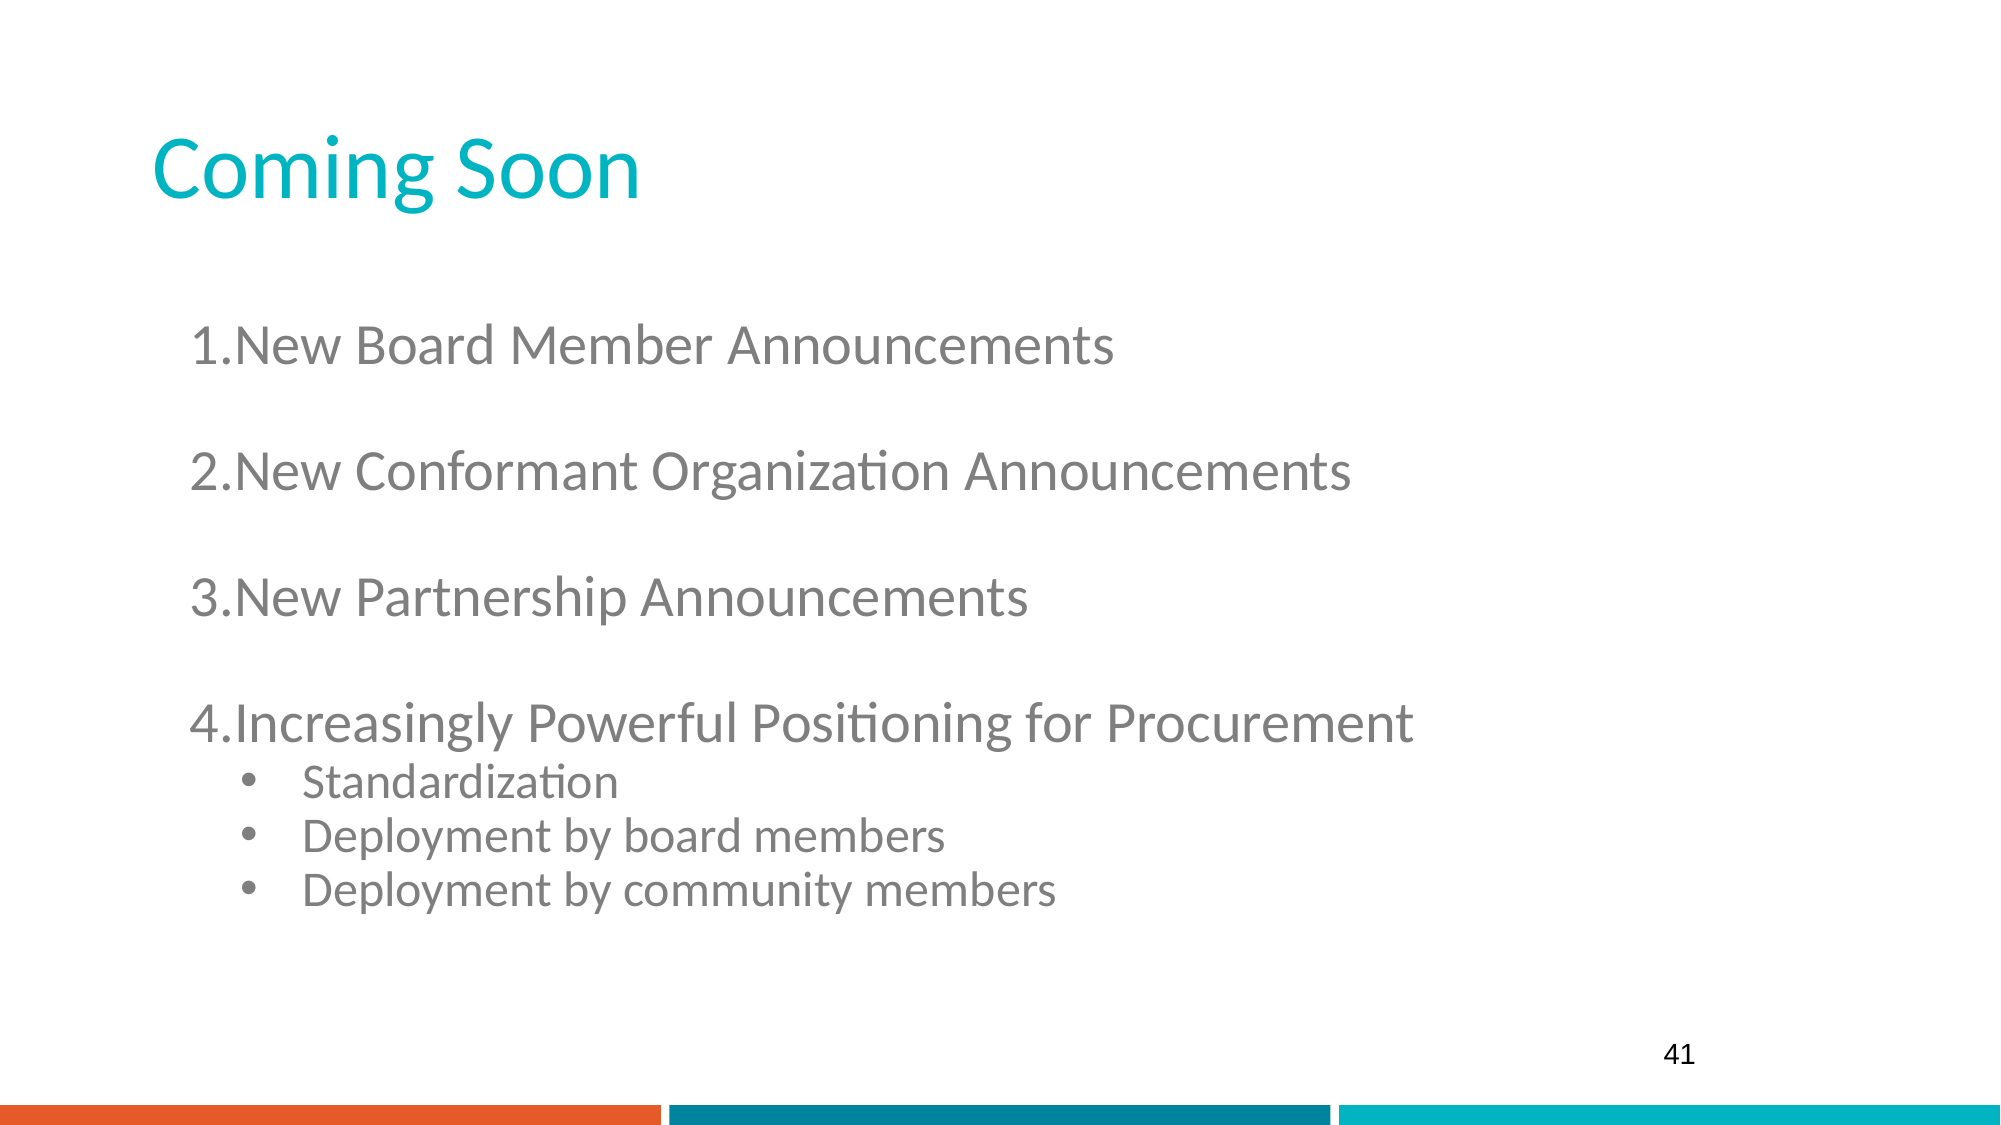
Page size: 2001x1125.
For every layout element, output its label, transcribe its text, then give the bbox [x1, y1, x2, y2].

title Coming Soon [137, 59, 1863, 278]
list New Board Member Announcements New Conformant Organization Announcements New Partnership Announcements Increasingly Powerful Positioning for Procurement Standardization Deployment by board members Deployment by community members [137, 299, 1863, 928]
slide_number <number> [1648, 1022, 1863, 1083]
